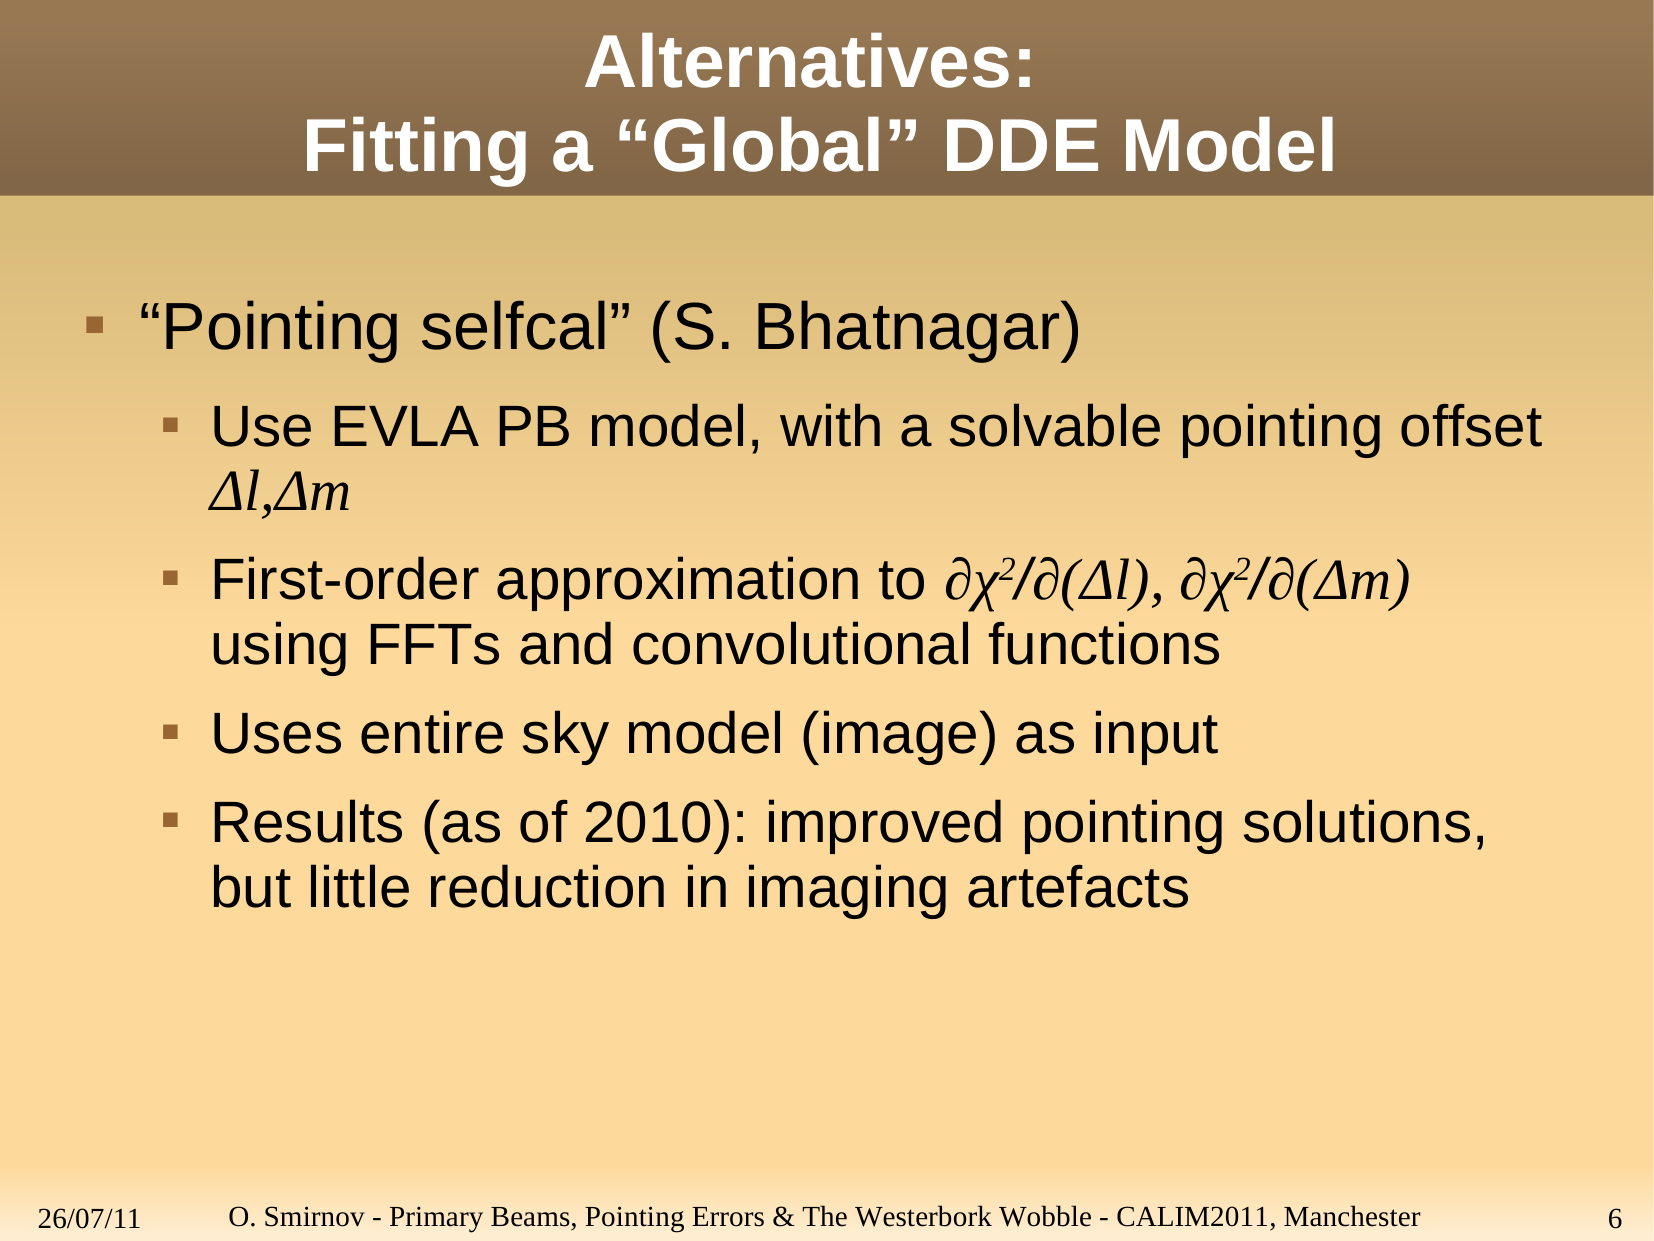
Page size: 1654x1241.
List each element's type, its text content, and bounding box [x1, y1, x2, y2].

list “Pointing selfcal” (S. Bhatnagar) Use EVLA PB model, with a solvable pointing offset Δl,Δm First-order approximation to ∂χ2/∂(Δl), ∂χ2/∂(Δm) using FFTs and convolutional functions Uses entire sky model (image) as input Results (as of 2010): improved pointing solutions, but little reduction in imaging artefacts [68, 289, 1557, 1093]
picture [0, 0, 1654, 1241]
title Alternatives: Fitting a “Global” DDE Model [76, 7, 1565, 200]
